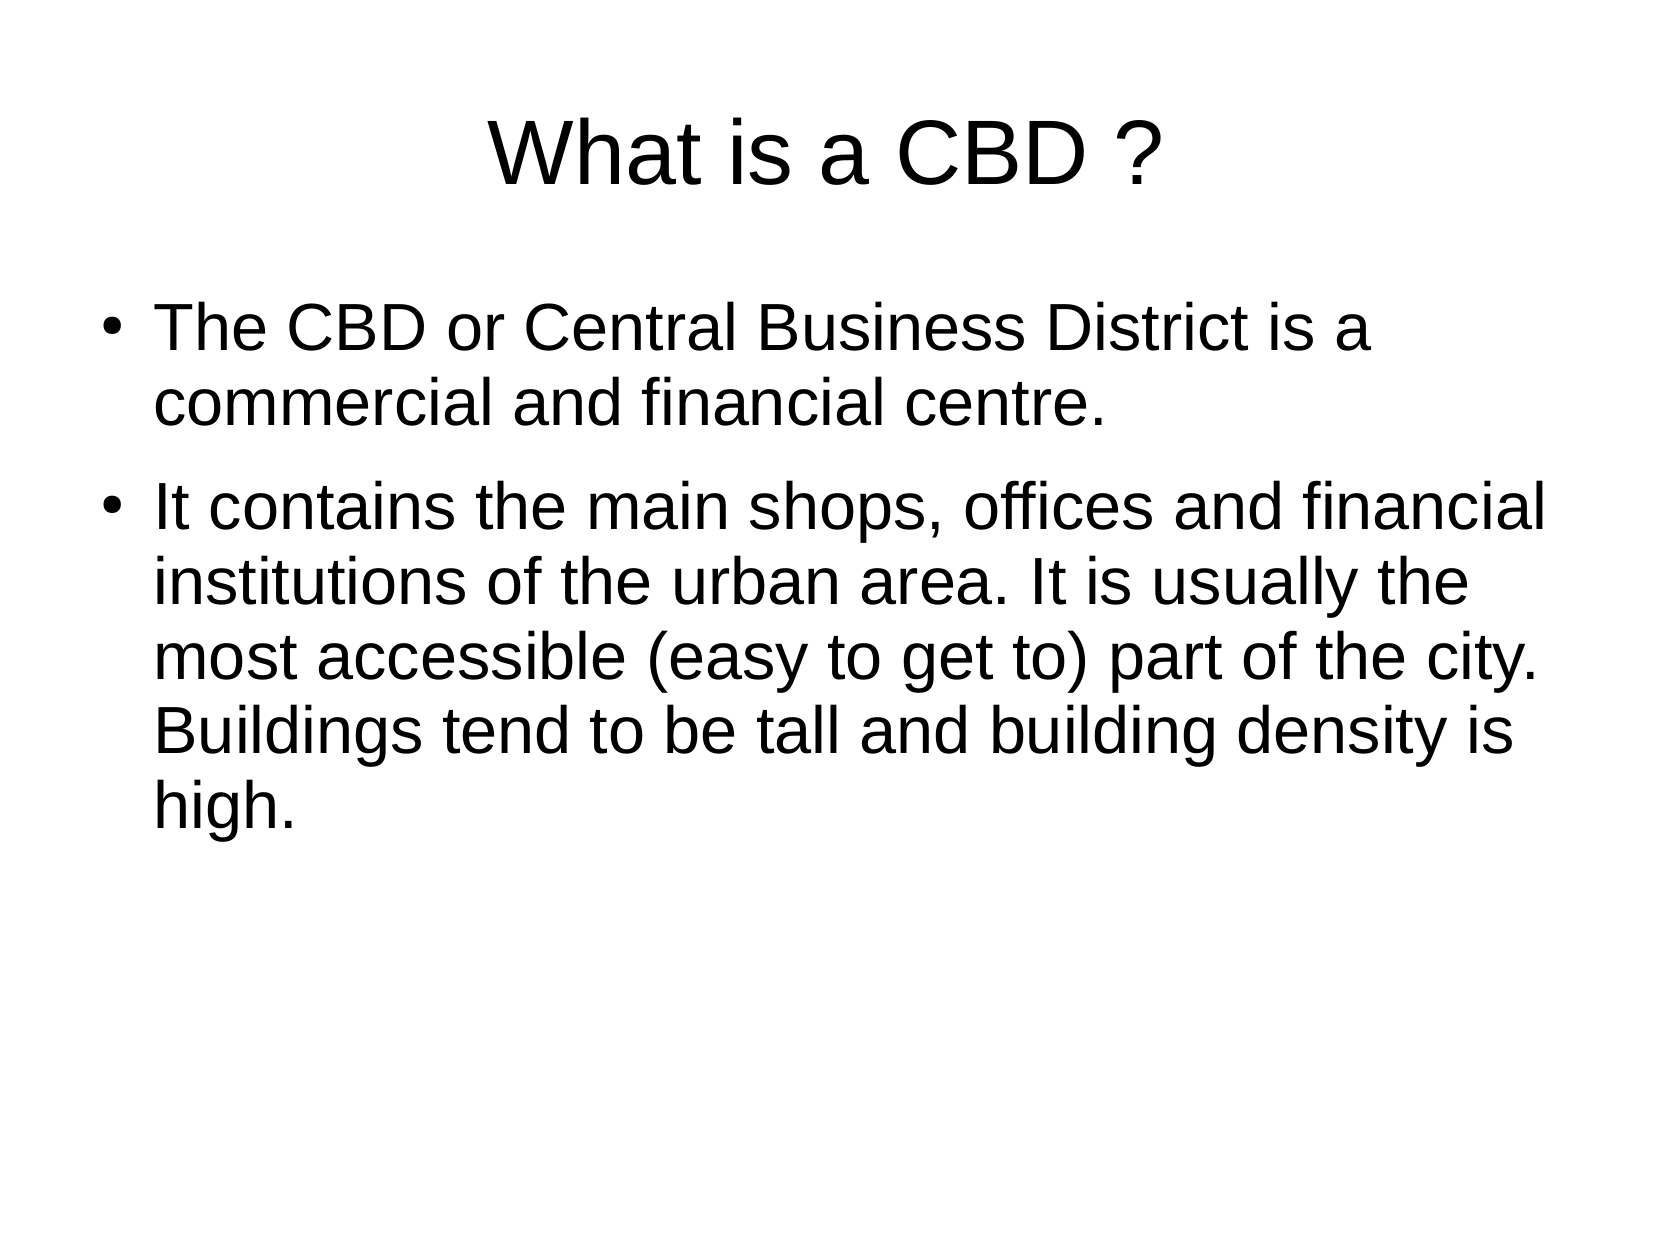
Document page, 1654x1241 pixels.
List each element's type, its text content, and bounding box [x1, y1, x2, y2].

list The CBD or Central Business District is a commercial and financial centre. It contains the main shops, offices and financial institutions of the urban area. It is usually the most accessible (easy to get to) part of the city. Buildings tend to be tall and building density is high. [82, 290, 1571, 1010]
title What is a CBD ? [82, 49, 1571, 257]
